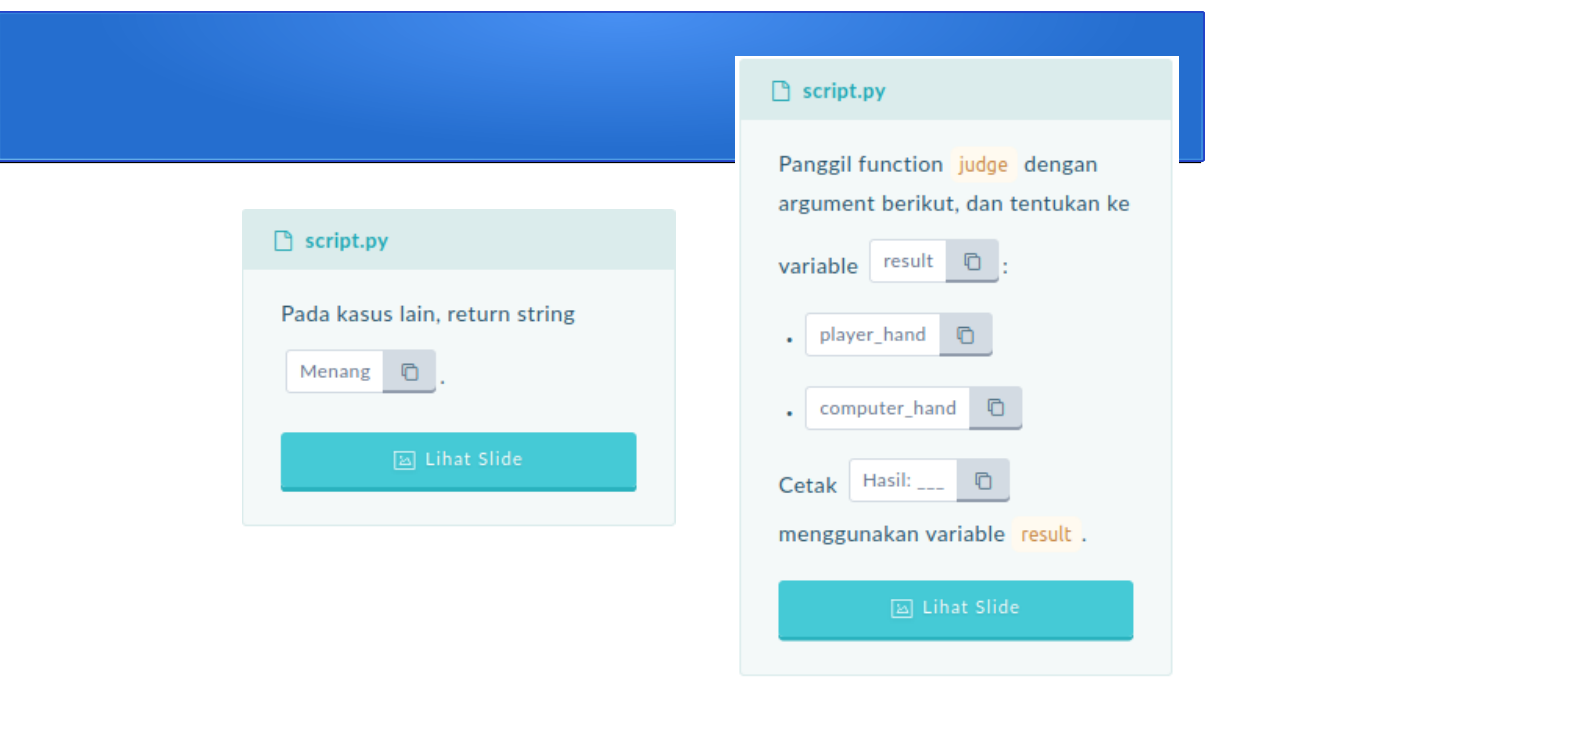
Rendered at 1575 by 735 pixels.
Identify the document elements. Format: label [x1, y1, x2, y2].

picture [242, 209, 676, 528]
picture [735, 56, 1179, 681]
